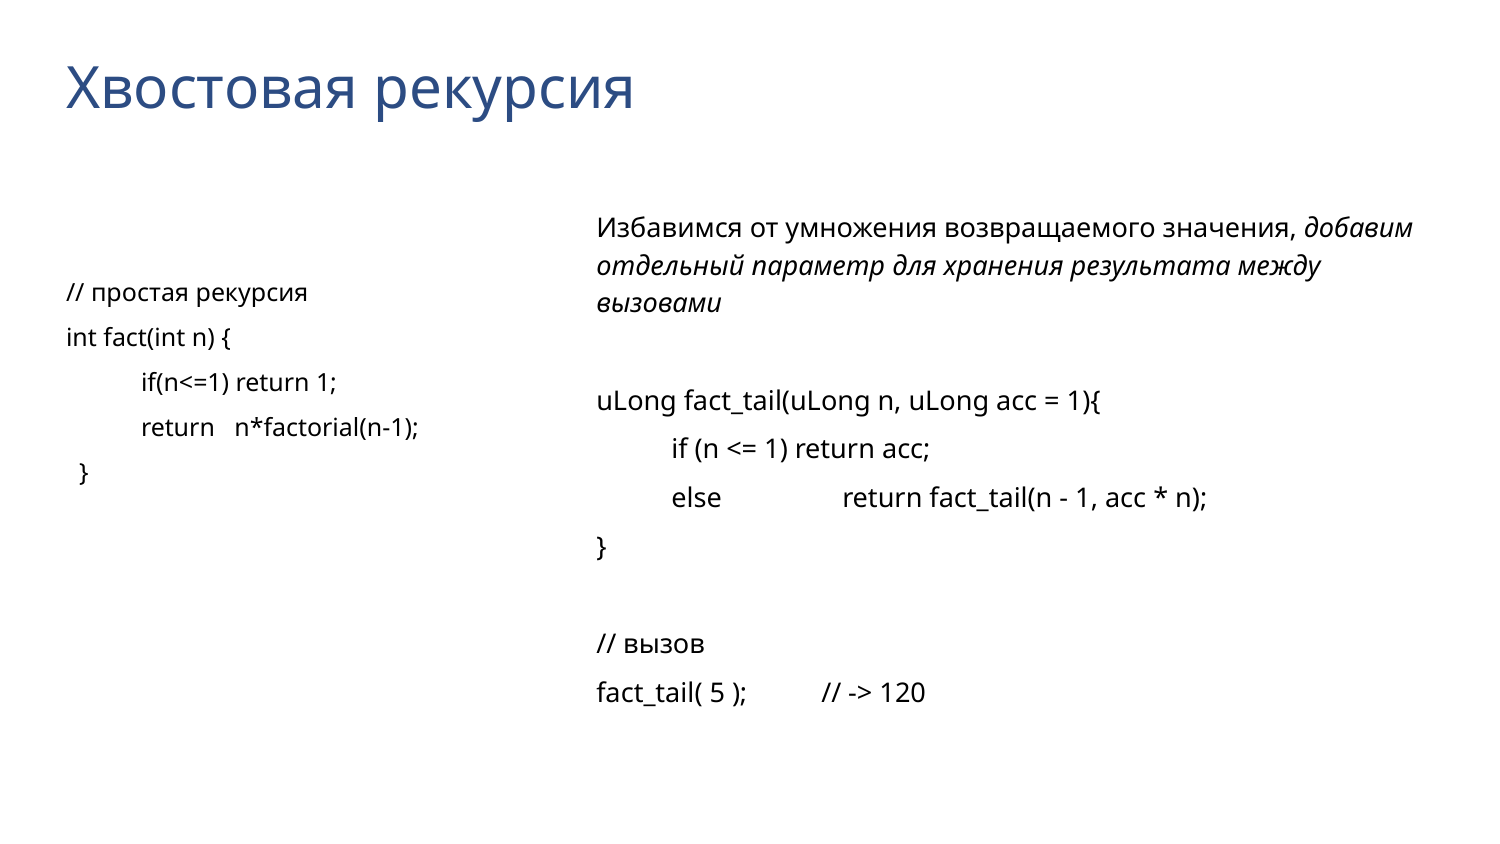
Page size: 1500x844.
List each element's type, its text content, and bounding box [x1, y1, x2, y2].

list Избавимся от умножения возвращаемого значения, добавим отдельный параметр для хранения результата между вызовами uLong fact_tail(uLong n, uLong acc = 1){ if (n <= 1) return acc; else return fact_tail(n - 1, acc * n); } // вызов fact_tail( 5 ); // -> 120 [581, 190, 1465, 752]
list // простая рекурсия int fact(int n) { if(n<=1) return 1; return n*factorial(n-1); } [51, 247, 557, 542]
title Хвостовая рекурсия [51, 35, 1449, 130]
